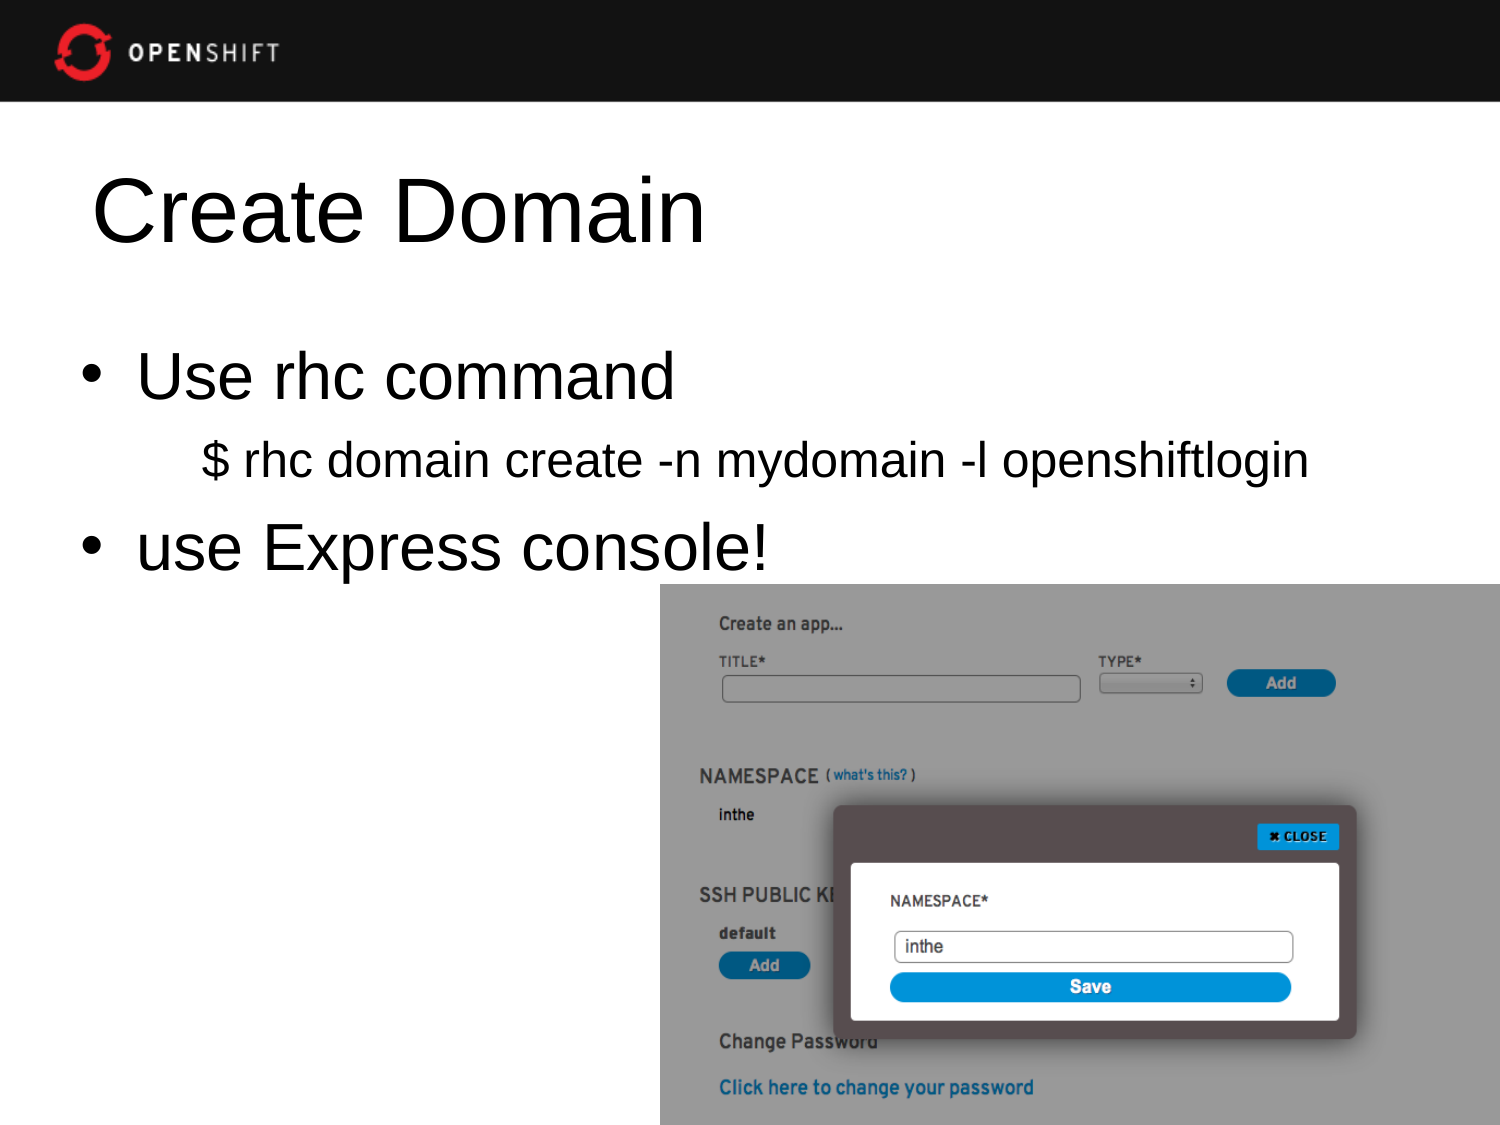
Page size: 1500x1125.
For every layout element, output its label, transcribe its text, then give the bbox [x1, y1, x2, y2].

picture [0, 0, 1500, 1125]
title Create Domain [77, 88, 1353, 324]
list Use rhc command $ rhc domain create -n mydomain -l openshiftlogin use Express console! [65, 324, 1341, 1068]
